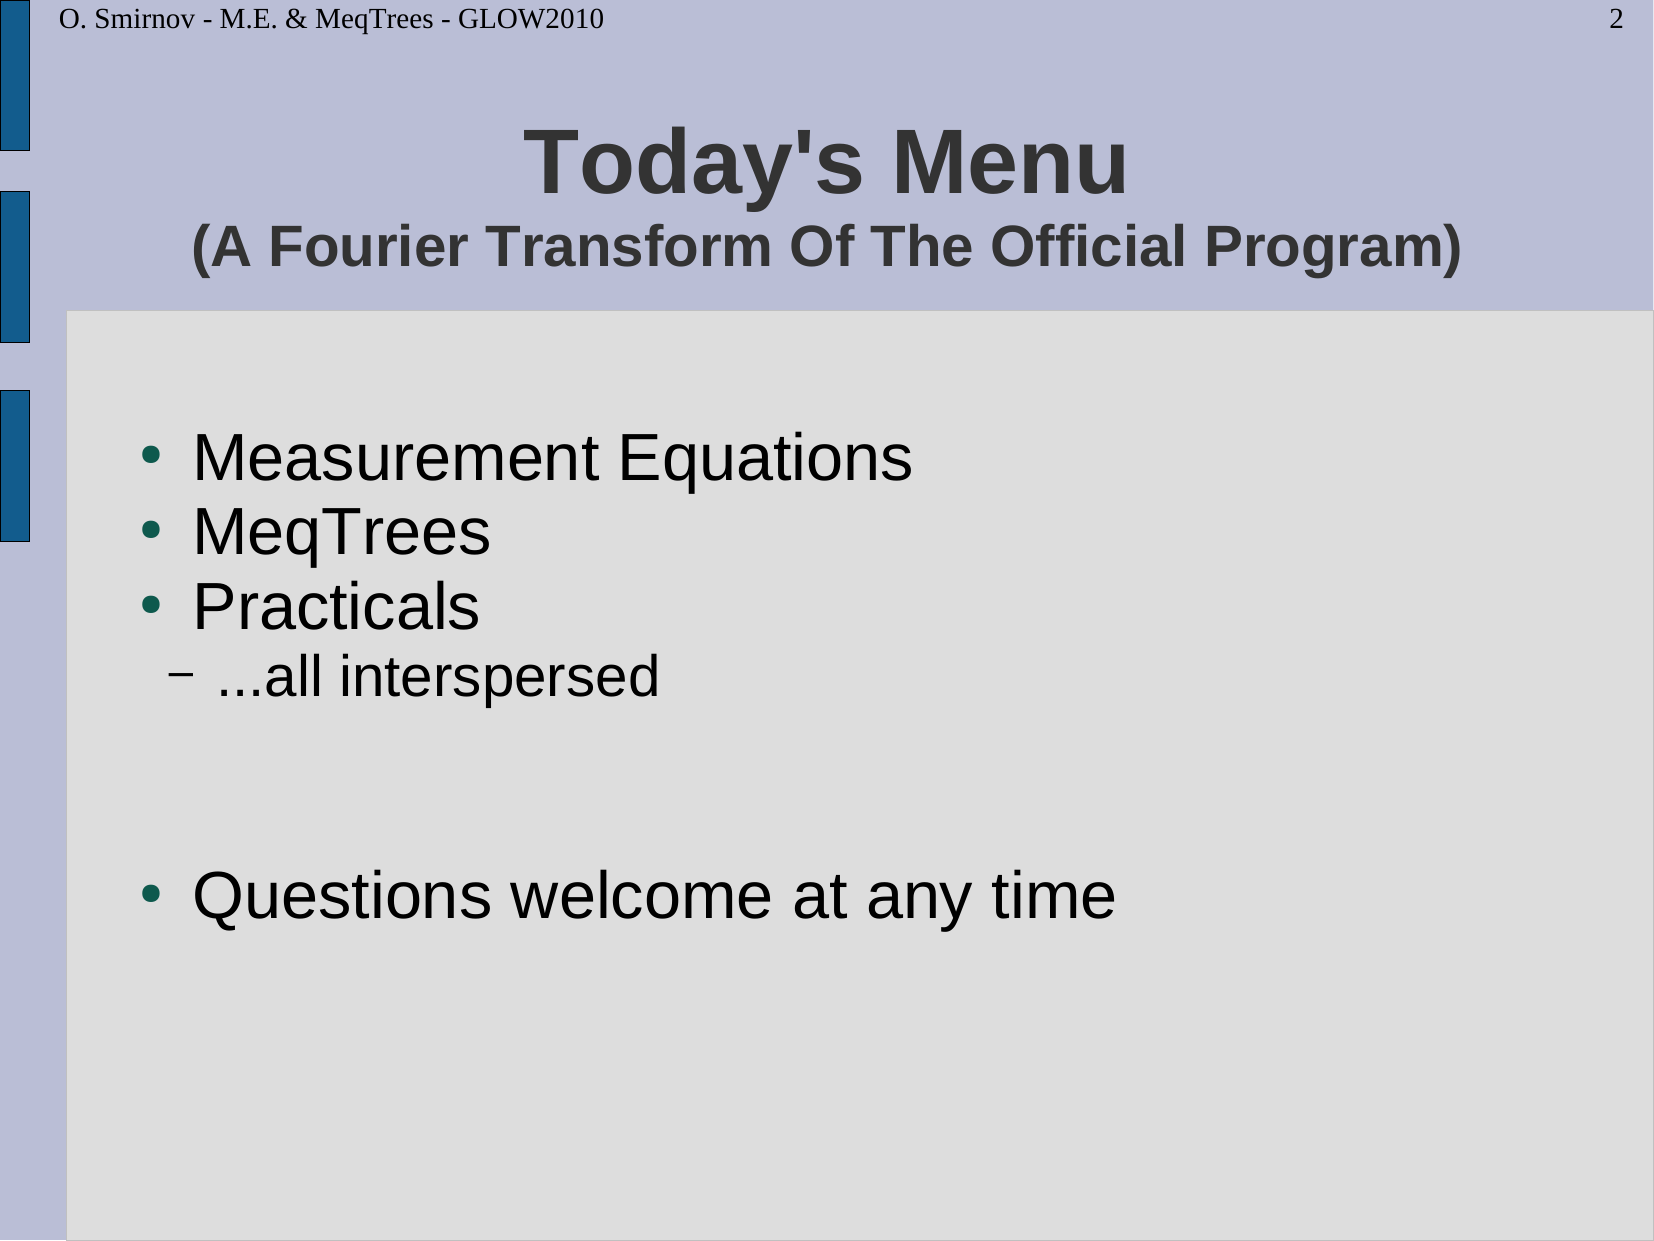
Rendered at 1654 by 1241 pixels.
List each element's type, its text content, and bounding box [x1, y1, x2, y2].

title Today's Menu (A Fourier Transform Of The Official Program) [121, 91, 1534, 299]
list Measurement Equations MeqTrees Practicals ...all interspersed Questions welcome at any time [121, 344, 1534, 1164]
